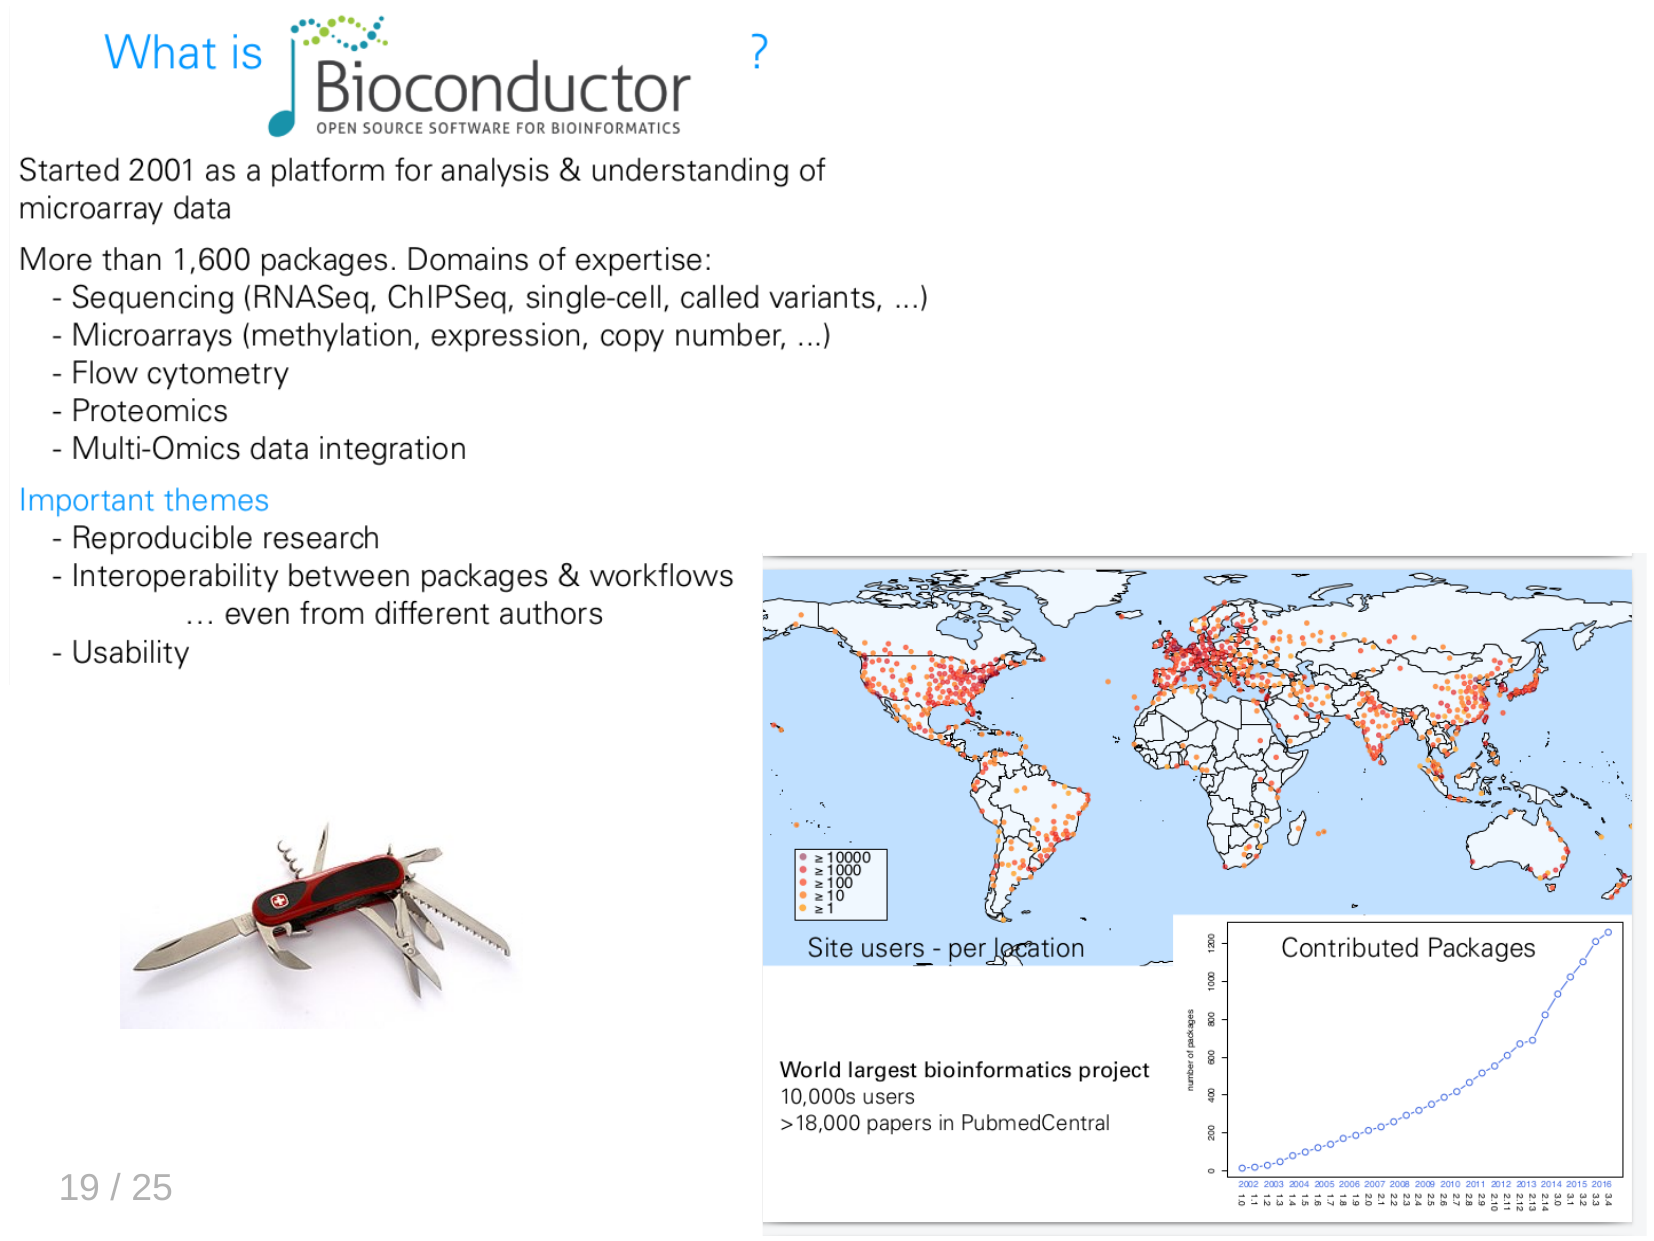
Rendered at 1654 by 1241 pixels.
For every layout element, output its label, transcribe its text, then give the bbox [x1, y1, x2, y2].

picture [120, 796, 523, 1029]
picture [9, 6, 1647, 1236]
text_box <number> / 25 [43, 1159, 338, 1236]
